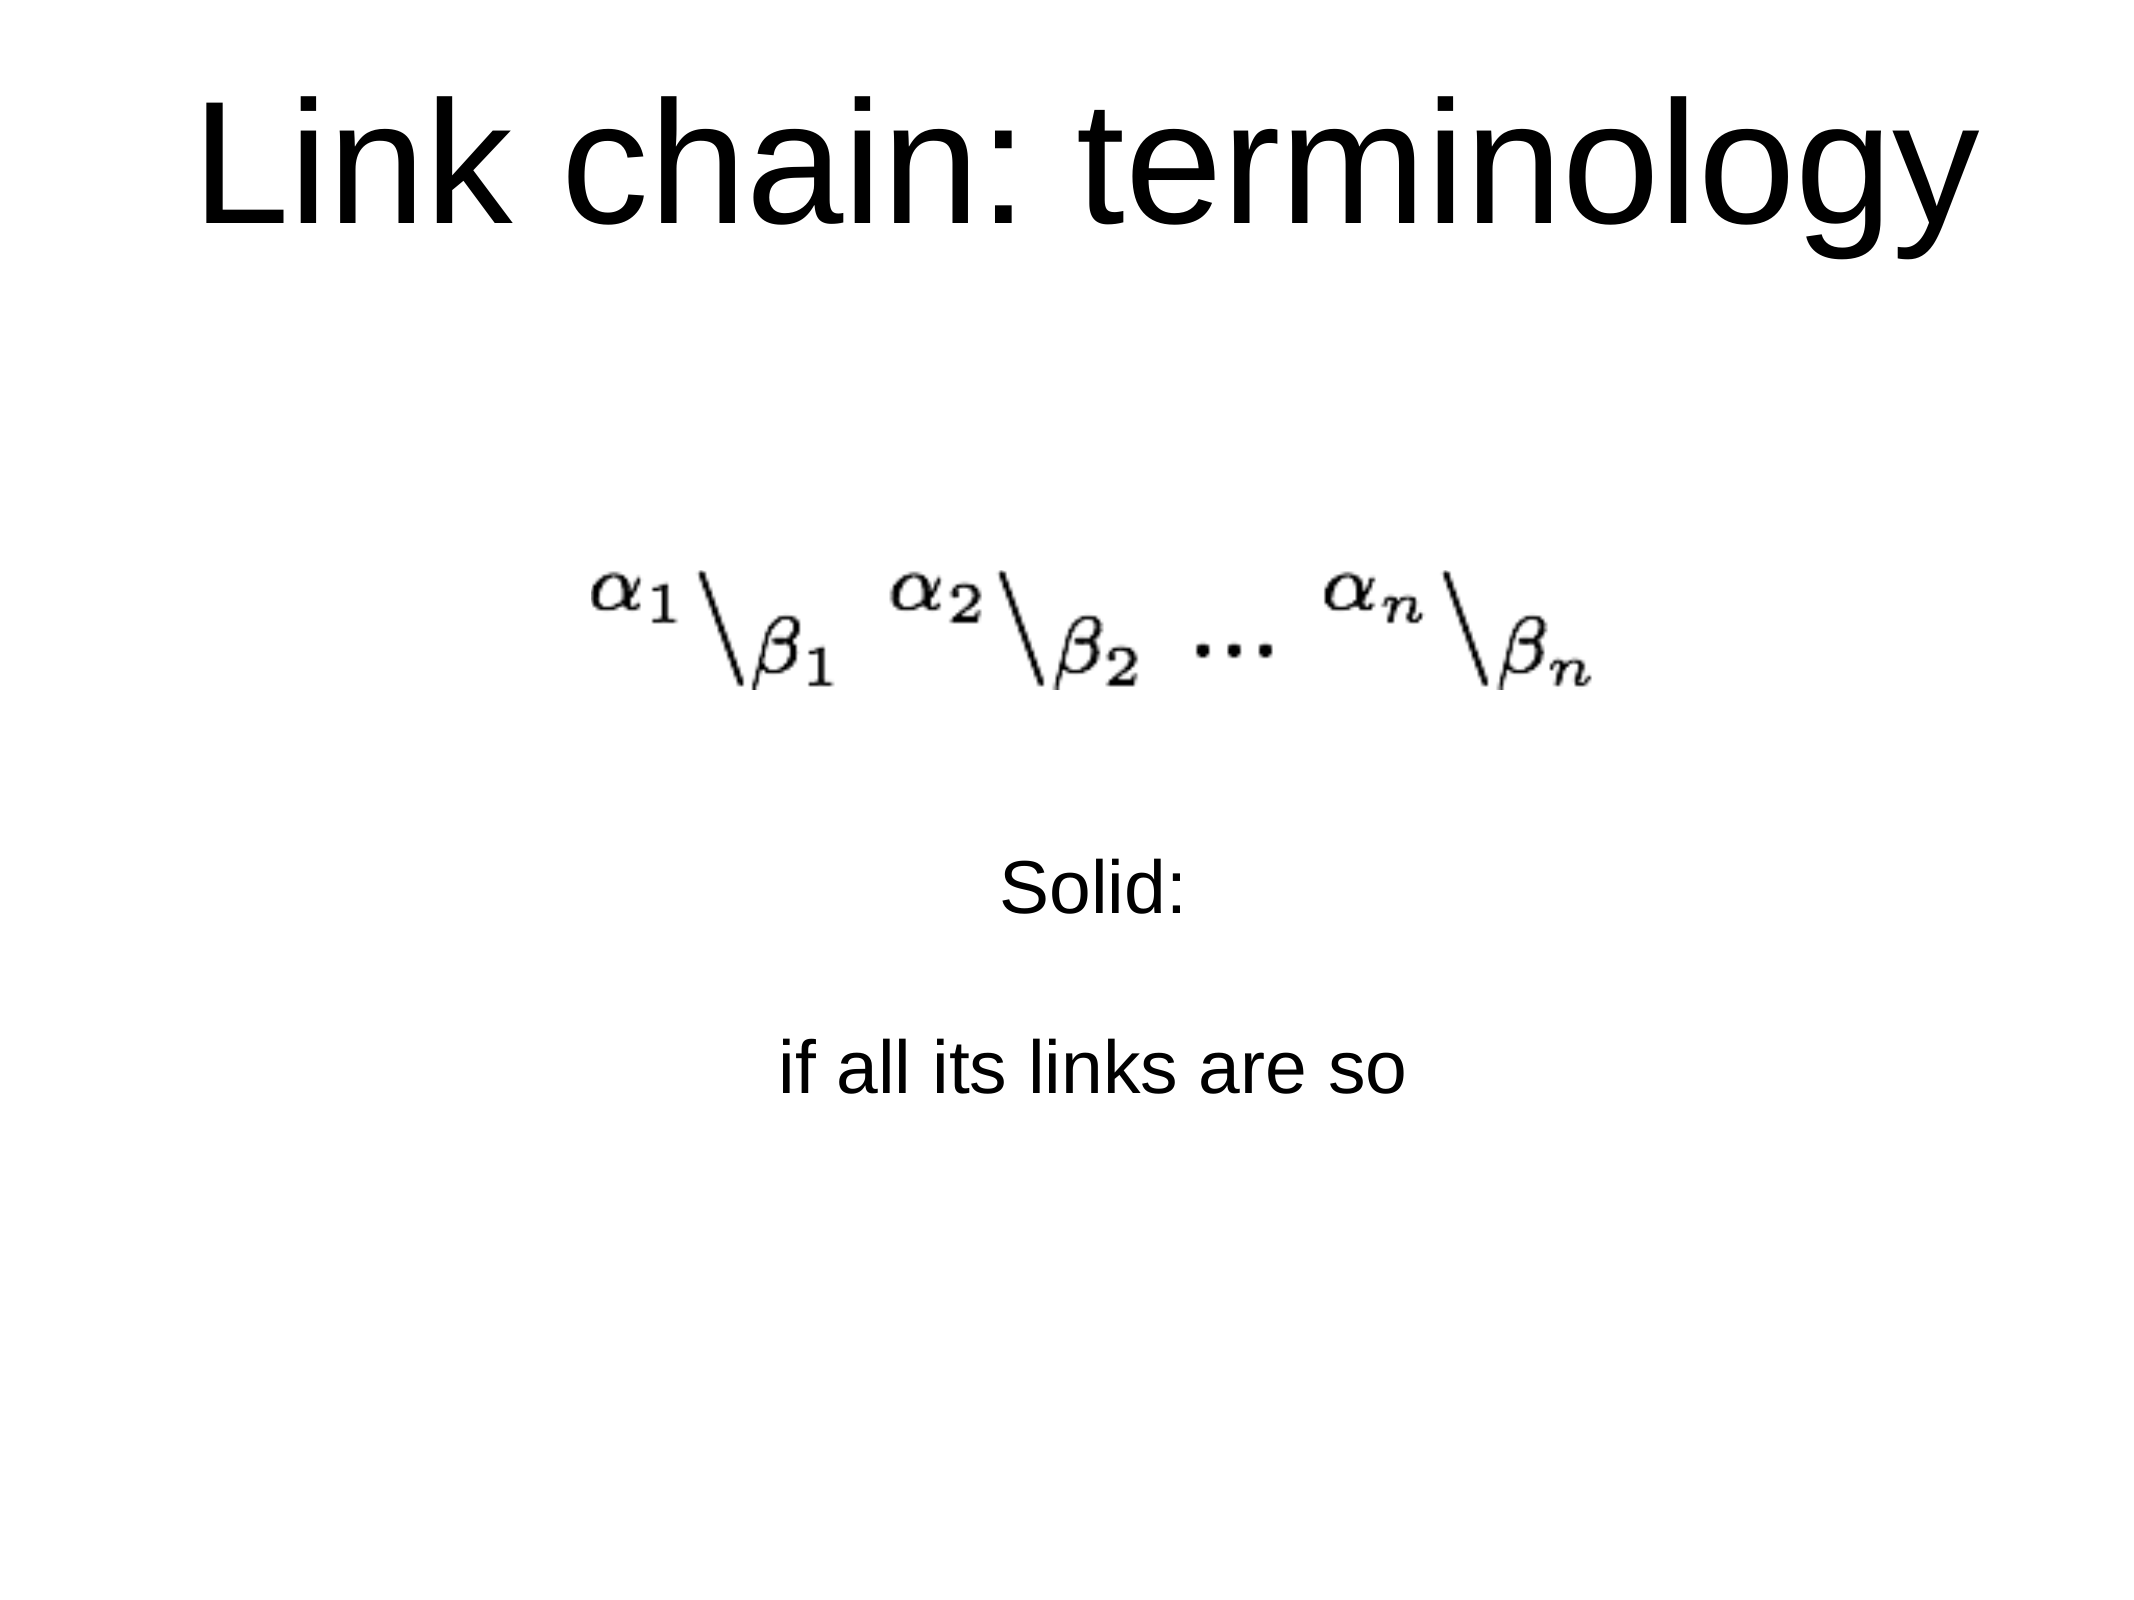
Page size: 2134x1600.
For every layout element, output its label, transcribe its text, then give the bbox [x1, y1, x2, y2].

text_box Solid: if all its links are so [770, 690, 1417, 1118]
title Link chain: terminology [118, 41, 2056, 442]
picture [591, 570, 1595, 690]
